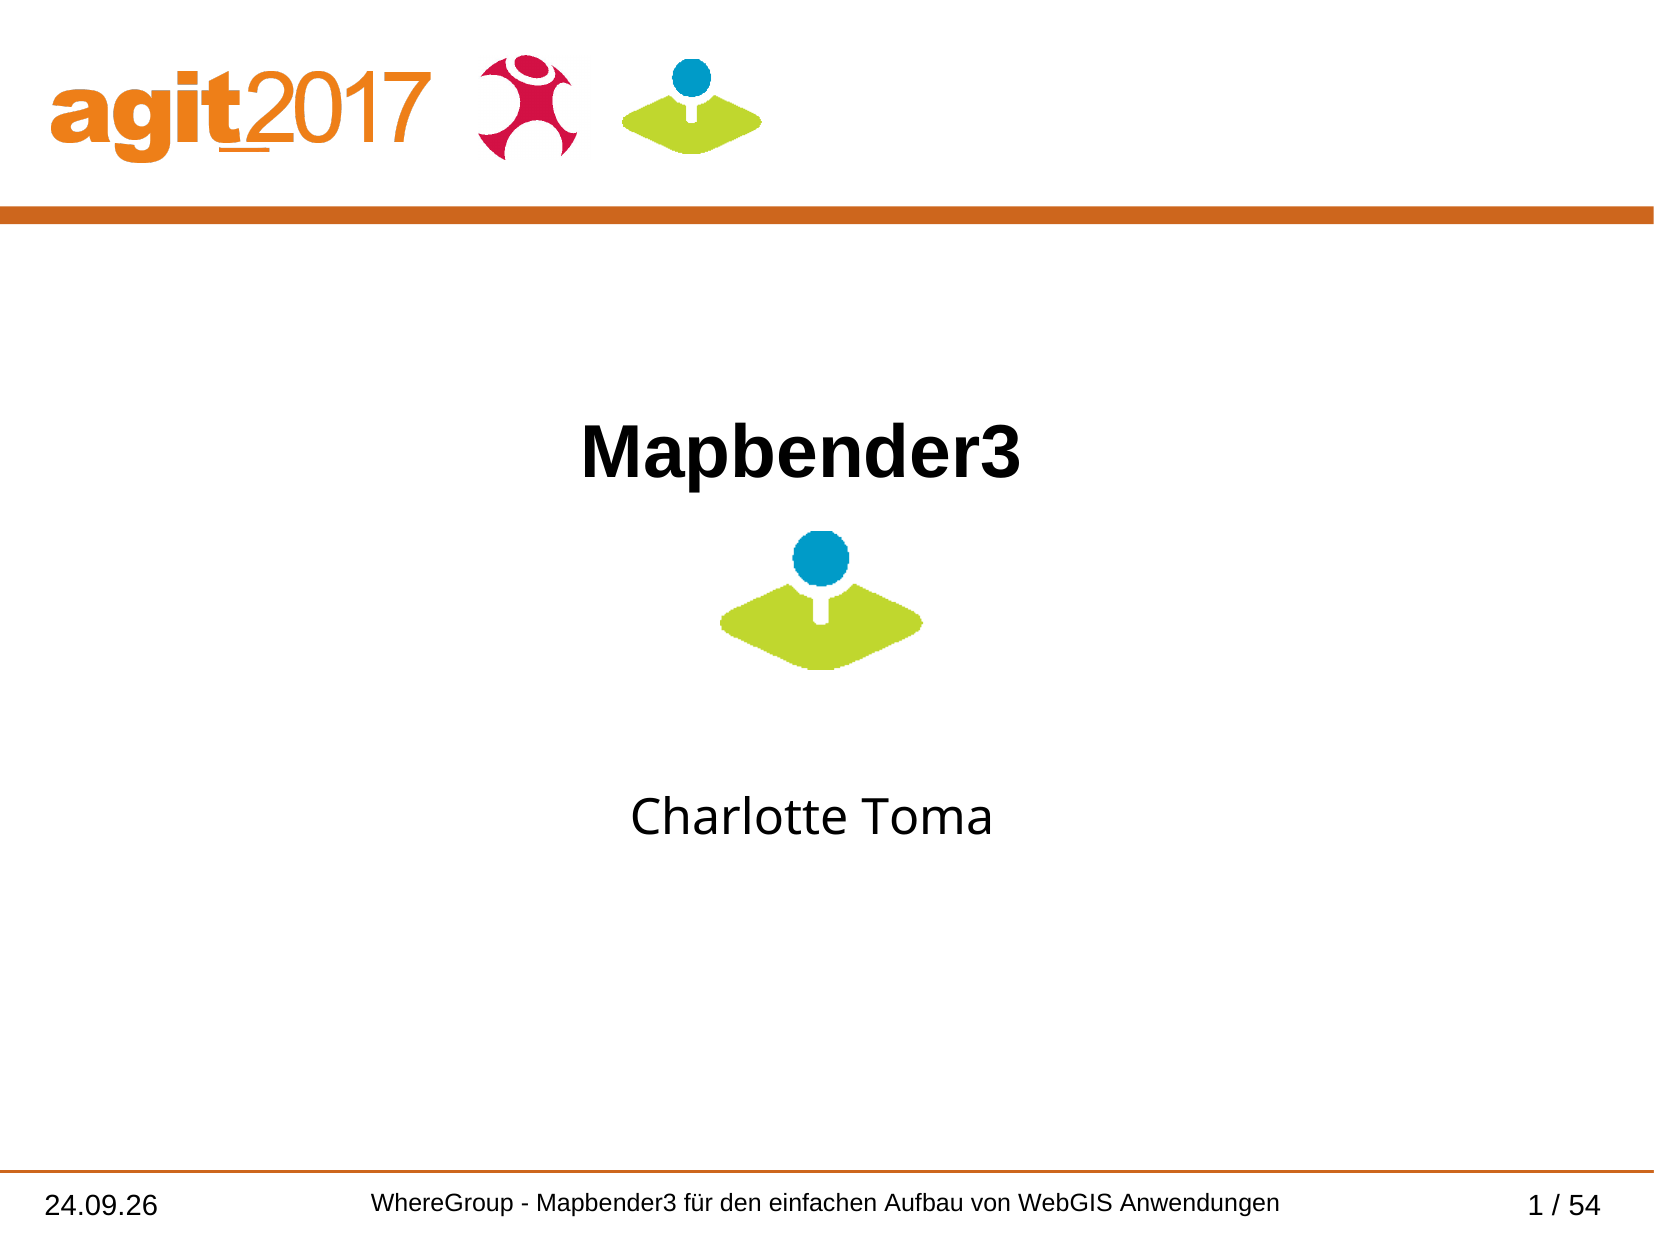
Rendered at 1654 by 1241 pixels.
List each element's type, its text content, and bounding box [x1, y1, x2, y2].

text_box Mapbender3 Charlotte Toma [354, 401, 1270, 1036]
picture [622, 59, 763, 154]
picture [720, 531, 925, 670]
picture [47, 47, 435, 166]
